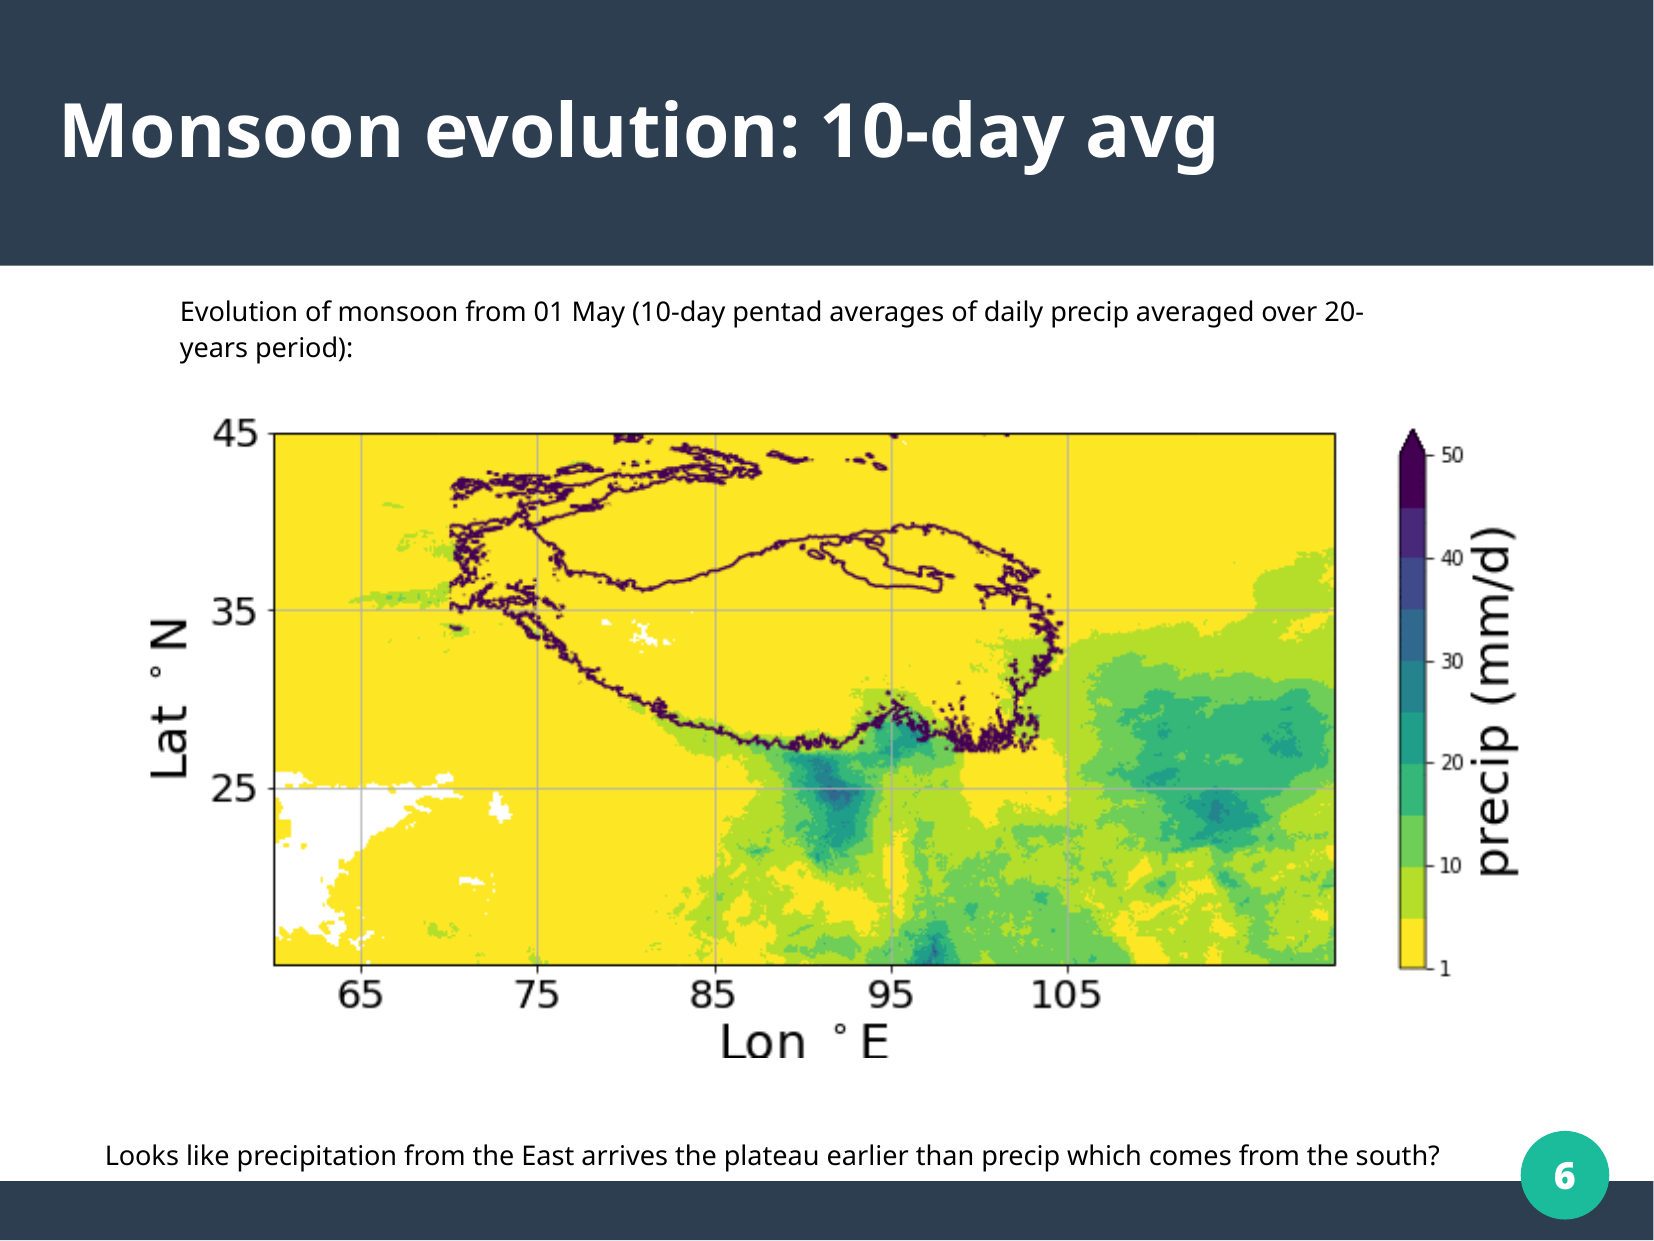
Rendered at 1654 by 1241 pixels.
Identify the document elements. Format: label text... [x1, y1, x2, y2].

text_box Evolution of monsoon from 01 May (10-day pentad averages of daily precip averaged over 20-years period): [165, 285, 1411, 481]
picture [60, 344, 1654, 1058]
text_box Looks like precipitation from the East arrives the plateau earlier than precip which comes from the south? [90, 1092, 1561, 1171]
title Monsoon evolution: 10-day avg [59, 49, 1595, 207]
